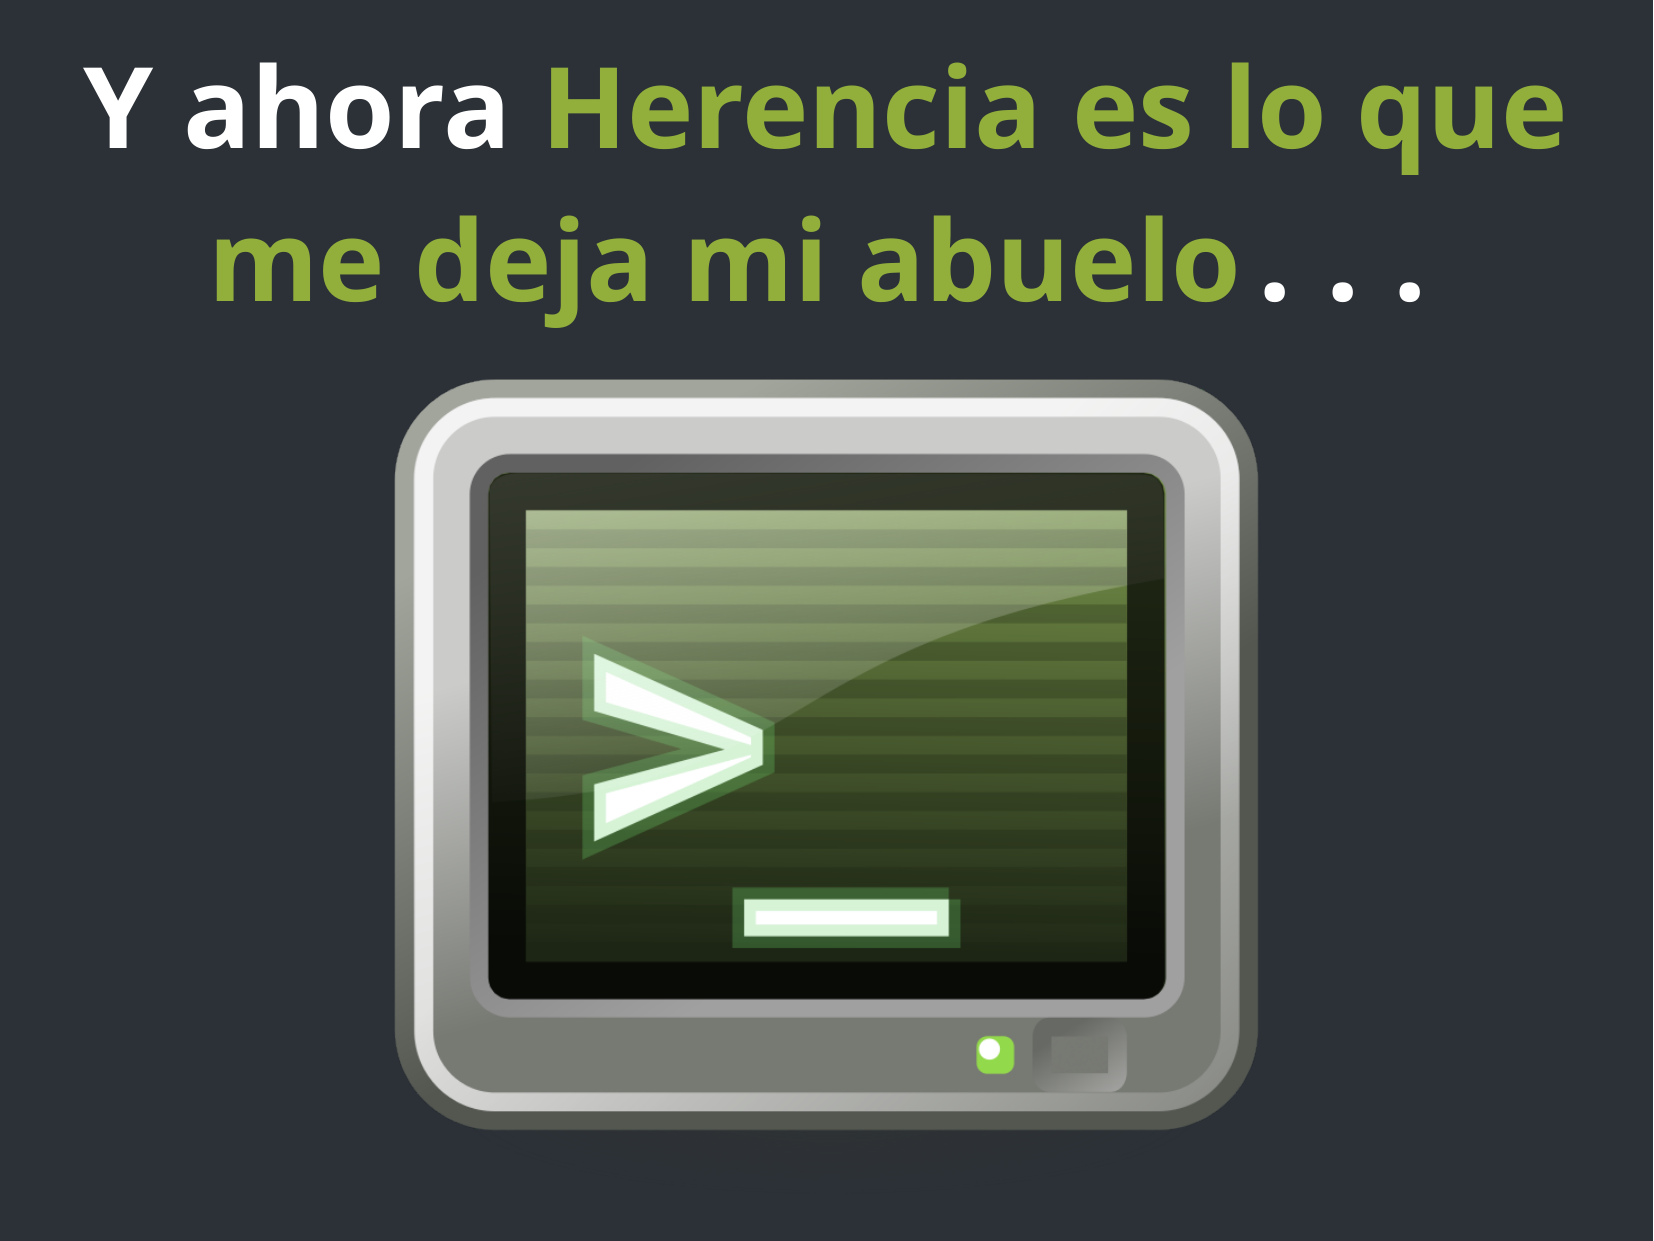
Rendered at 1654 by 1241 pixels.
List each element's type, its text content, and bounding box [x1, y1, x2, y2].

title Y ahora Herencia es lo que me deja mi abuelo... [46, 46, 1607, 317]
picture [376, 323, 1277, 1224]
